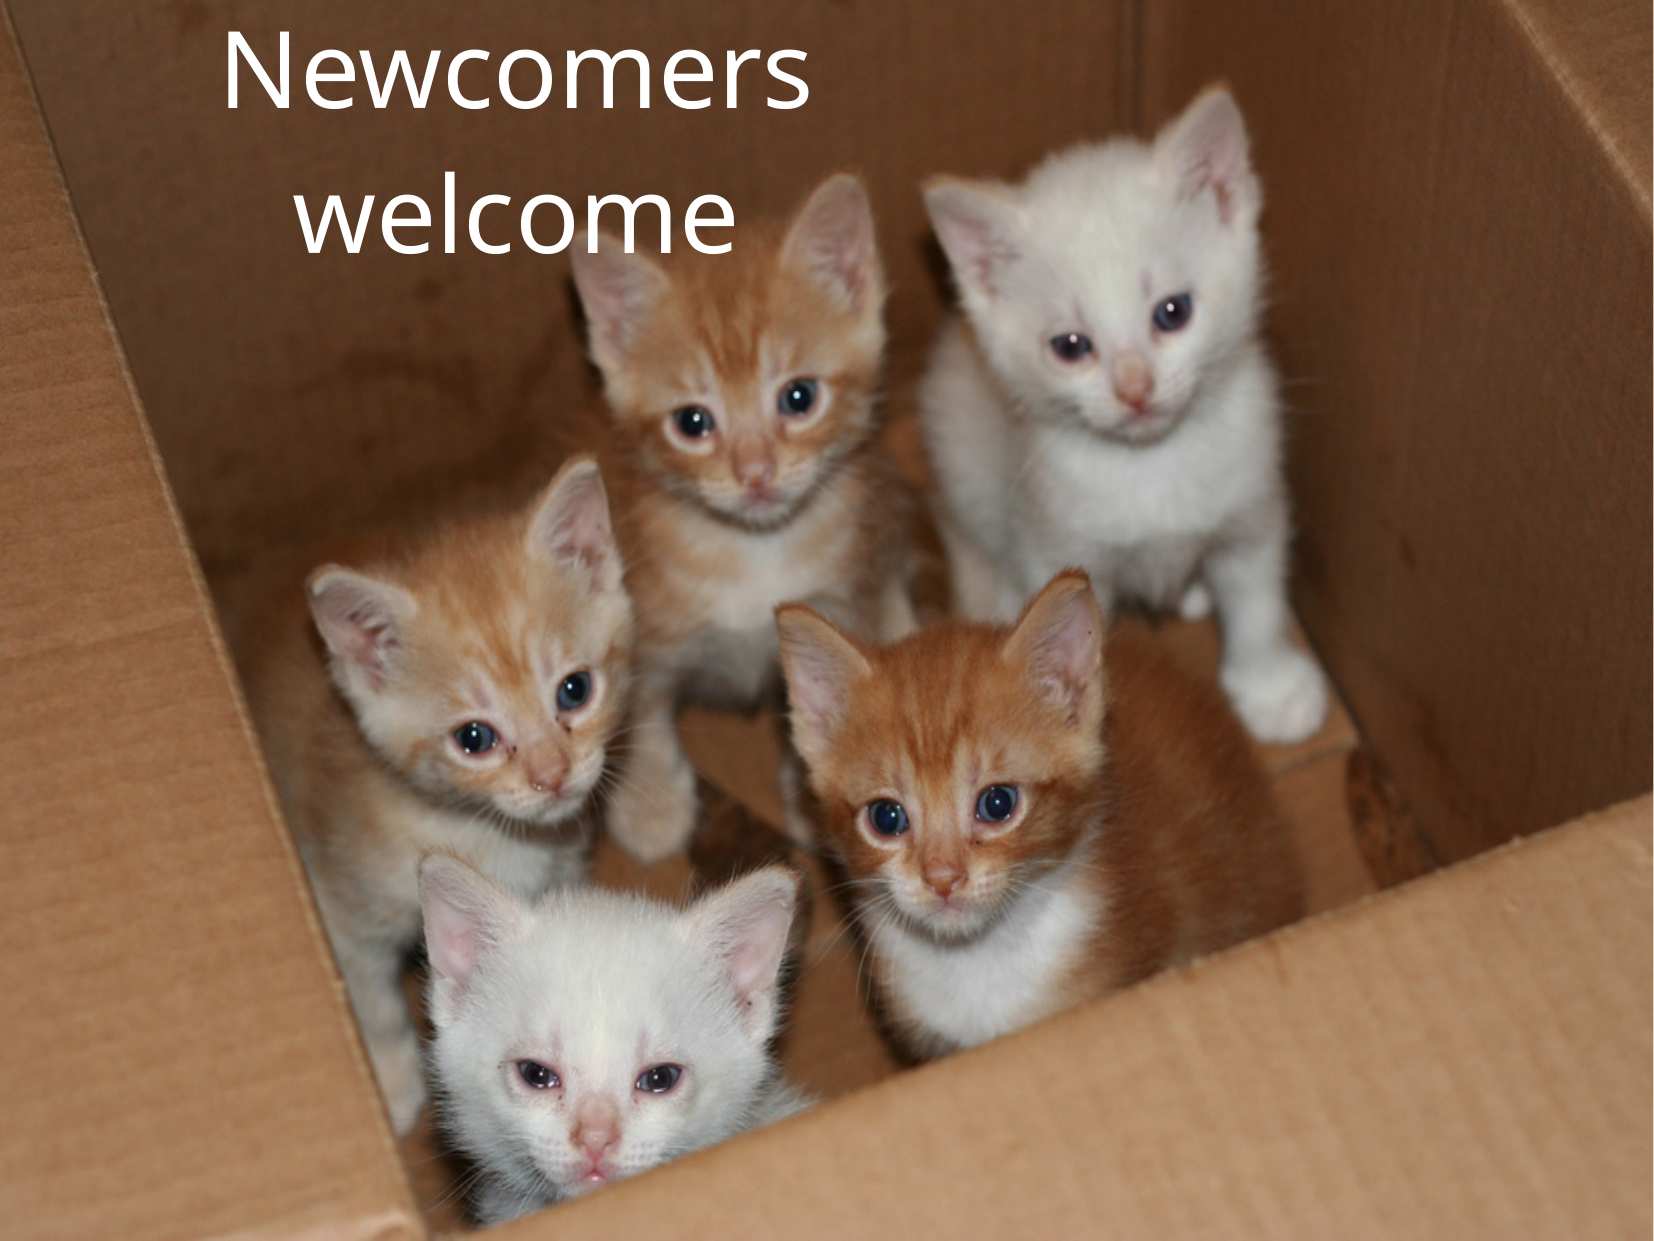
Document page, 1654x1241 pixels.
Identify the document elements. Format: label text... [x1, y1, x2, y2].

text_box Newcomers welcome [0, 14, 1033, 265]
picture [0, 0, 1654, 1241]
